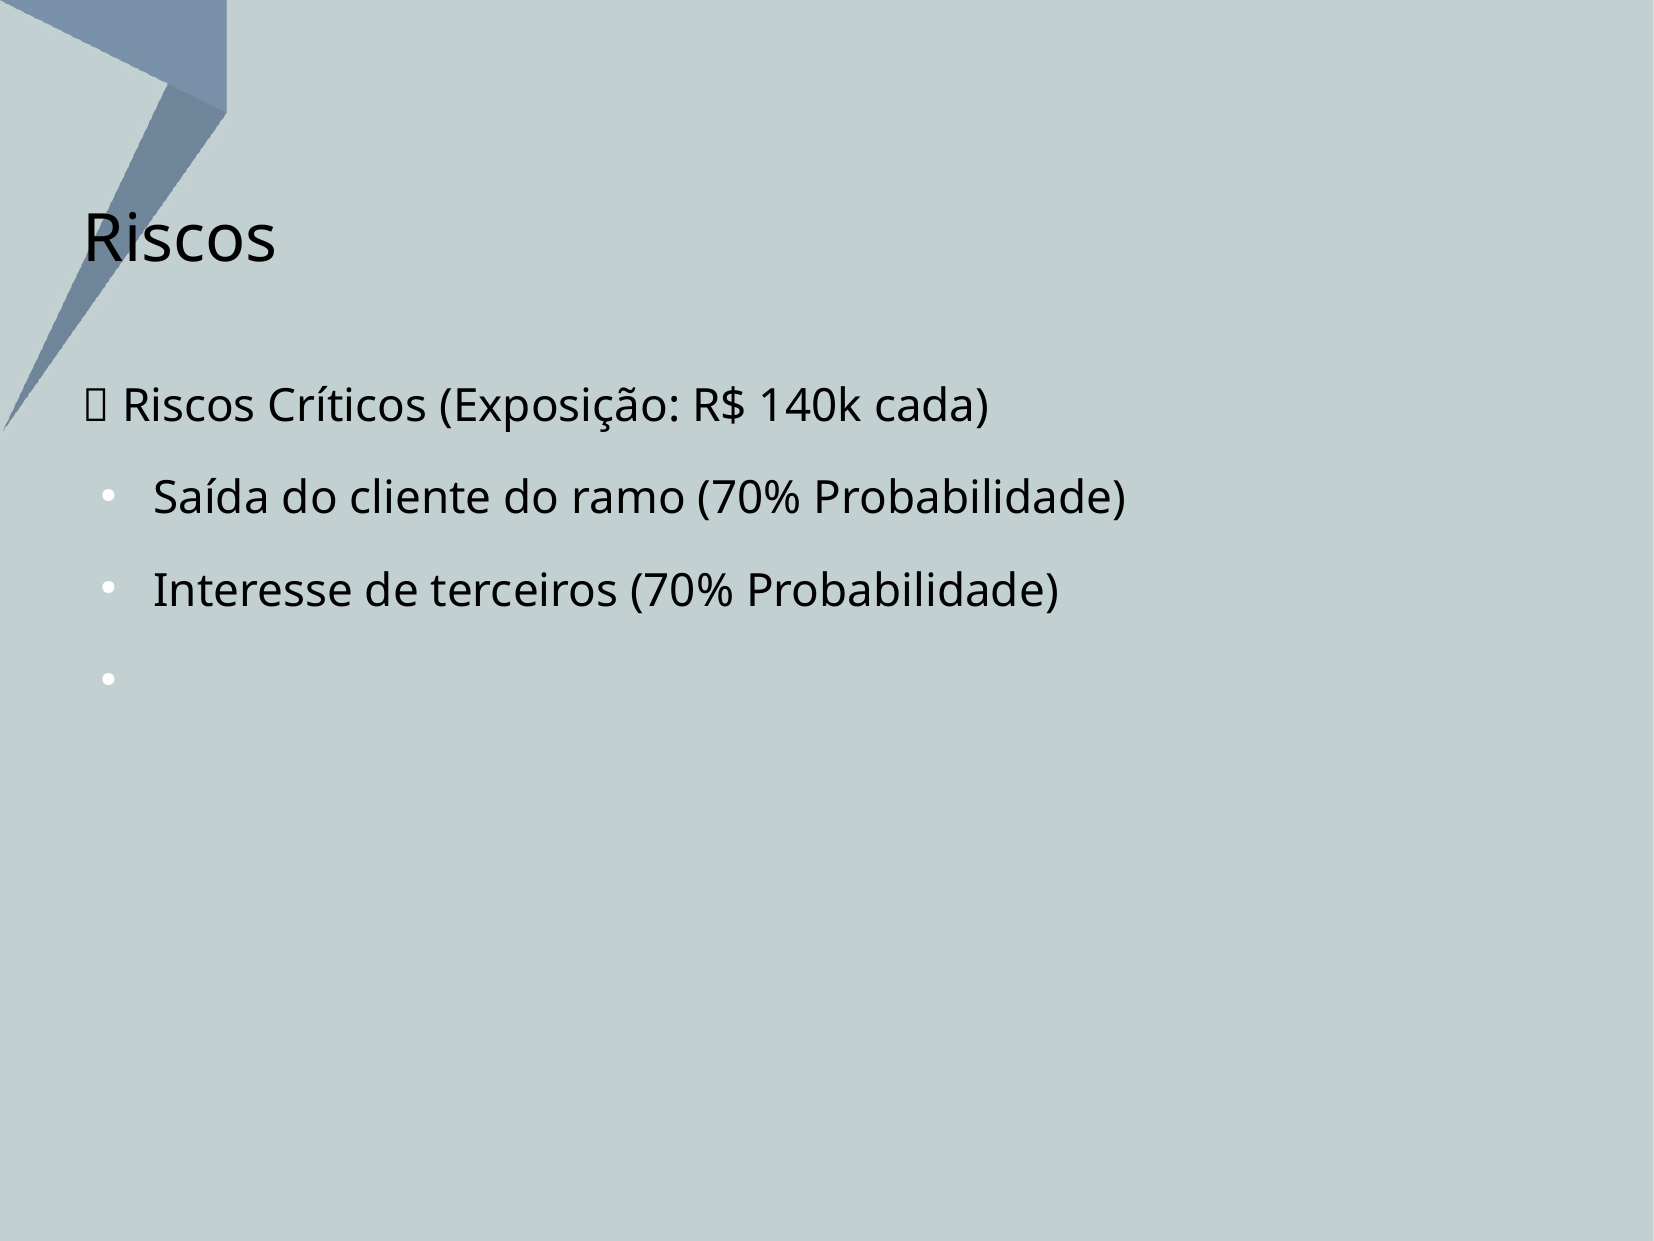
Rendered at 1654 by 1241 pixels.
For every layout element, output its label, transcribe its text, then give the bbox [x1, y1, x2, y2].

list 🔴 Riscos Críticos (Exposição: R$ 140k cada) Saída do cliente do ramo (70% Probabilidade) Interesse de terceiros (70% Probabilidade) [82, 372, 1571, 712]
picture [0, 0, 1654, 1241]
title Riscos [82, 132, 1571, 340]
